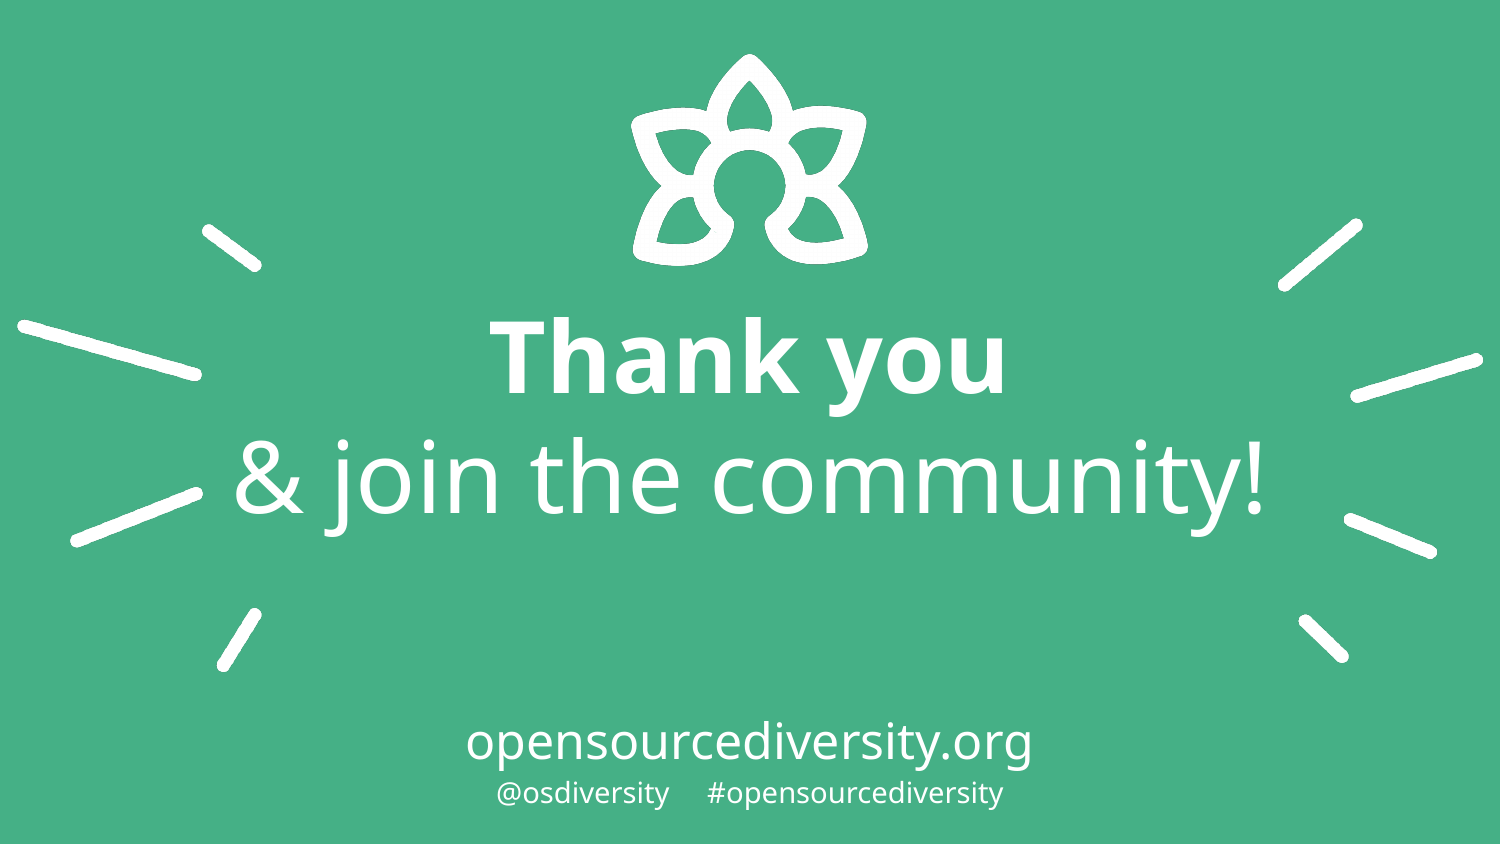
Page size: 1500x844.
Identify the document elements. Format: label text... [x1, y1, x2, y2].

picture [0, 199, 279, 689]
title Thank you & join the community! [279, 278, 1255, 599]
picture [1255, 201, 1500, 691]
picture [631, 54, 868, 266]
subtitle opensourcediversity.org @osdiversity #opensourcediversity [51, 685, 1449, 844]
